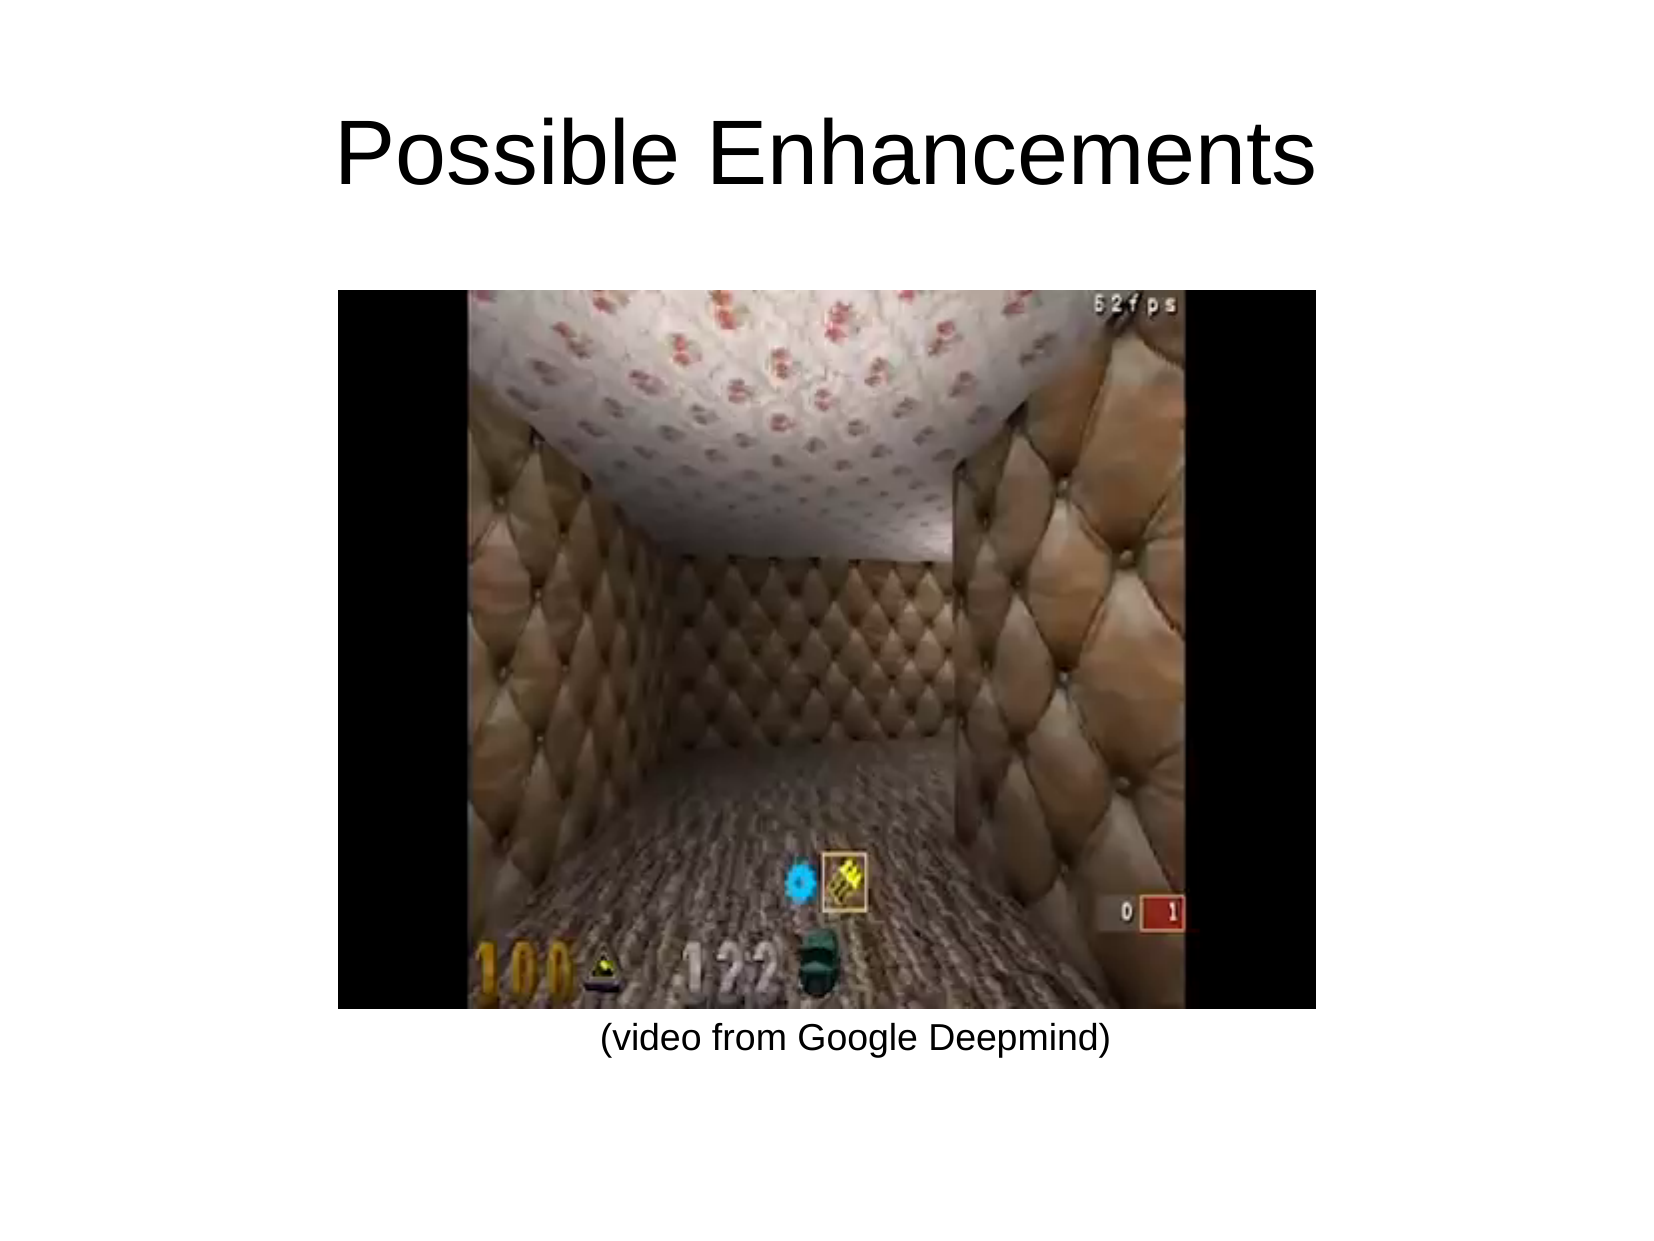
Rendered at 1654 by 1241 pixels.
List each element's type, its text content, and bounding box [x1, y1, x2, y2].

text_box [337, 290, 1317, 1010]
text_box (video from Google Deepmind) [585, 1009, 1636, 1067]
title Possible Enhancements [82, 49, 1571, 257]
